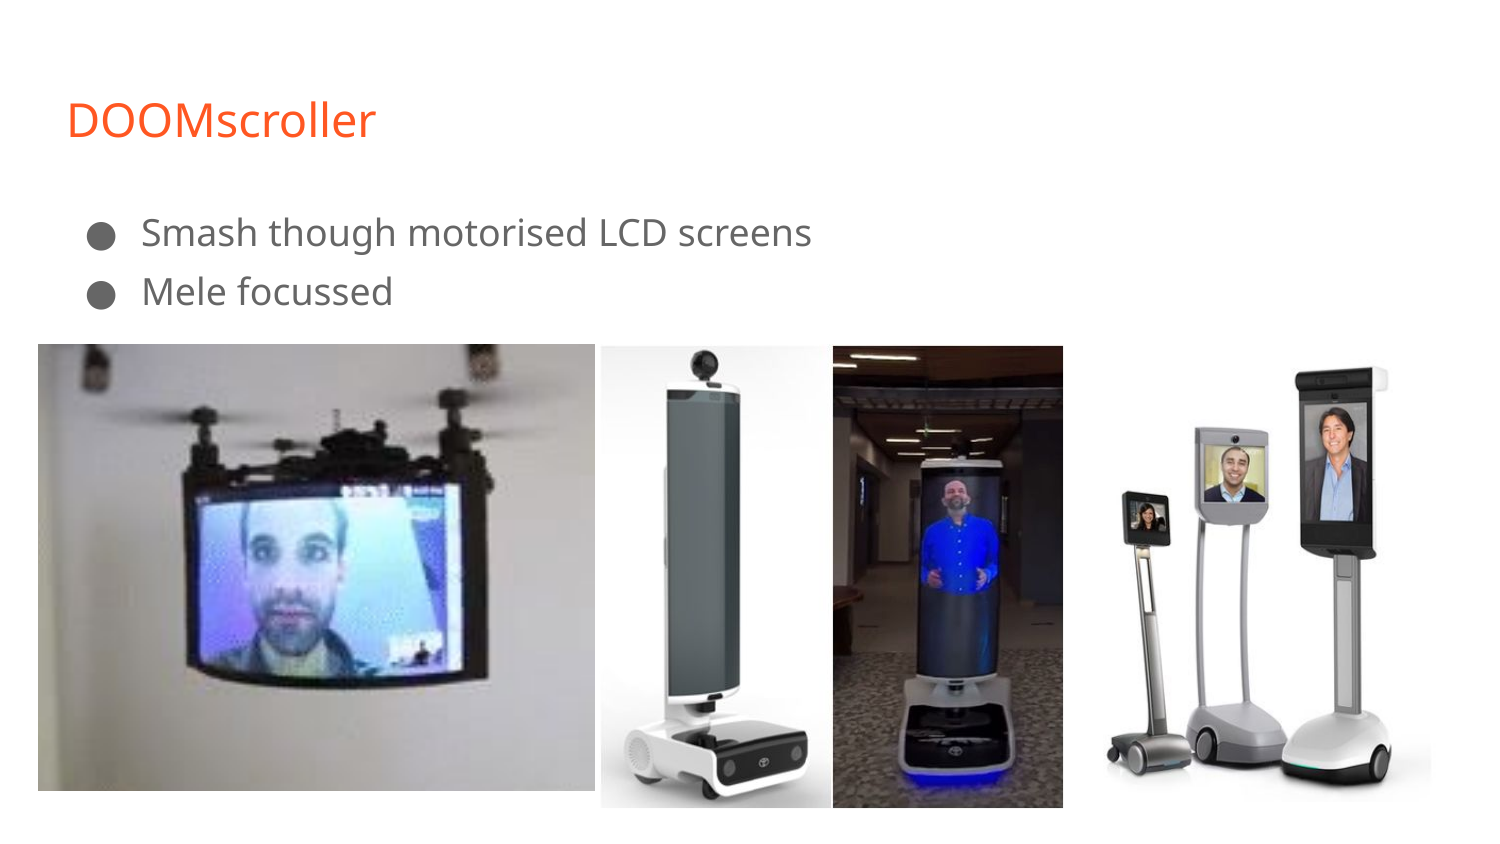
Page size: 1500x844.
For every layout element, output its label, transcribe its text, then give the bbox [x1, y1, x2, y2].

title DOOMscroller [51, 72, 1449, 167]
picture [599, 344, 1500, 809]
list Smash though motorised LCD screens Mele focussed [51, 183, 1449, 745]
picture [38, 344, 595, 791]
